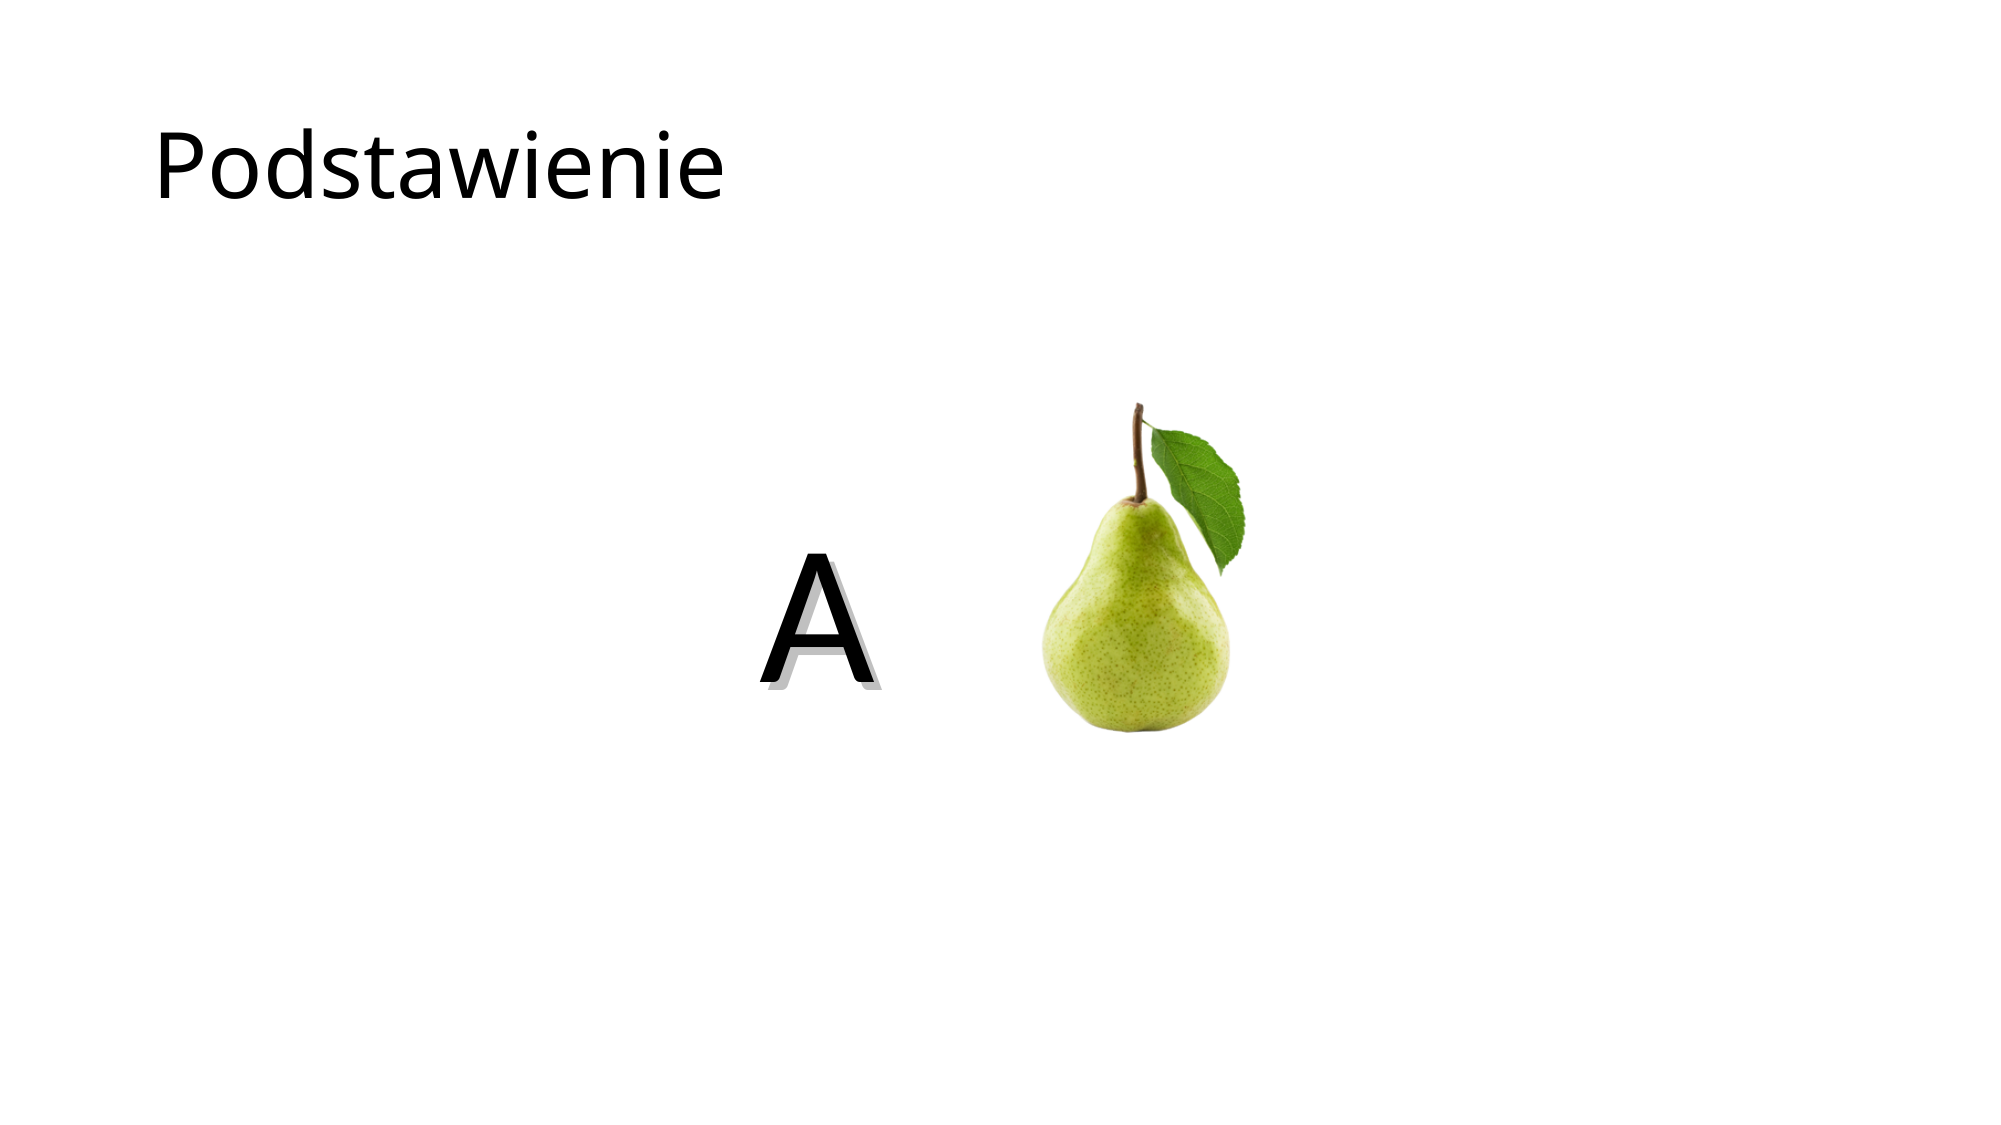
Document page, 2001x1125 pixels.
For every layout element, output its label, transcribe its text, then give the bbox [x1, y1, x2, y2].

text_box A [744, 475, 915, 730]
title Podstawienie [137, 59, 1863, 278]
picture [977, 401, 1309, 733]
